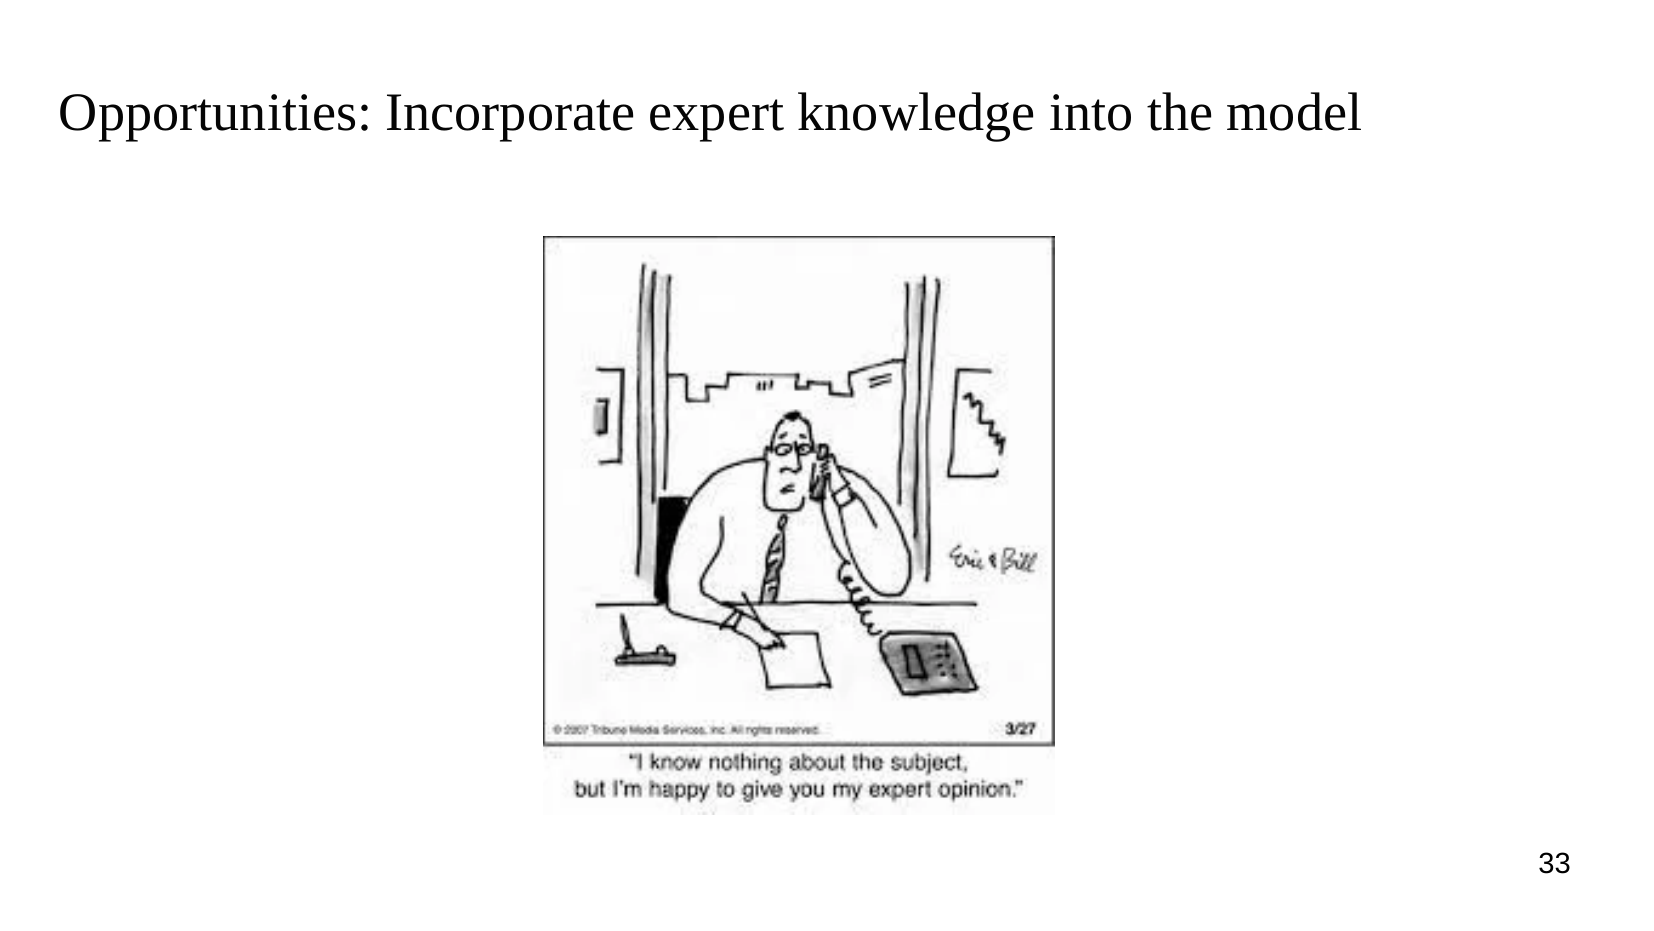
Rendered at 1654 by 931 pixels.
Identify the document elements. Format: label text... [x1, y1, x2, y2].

title Opportunities: Incorporate expert knowledge into the model [59, 35, 1595, 189]
picture [543, 236, 1055, 815]
